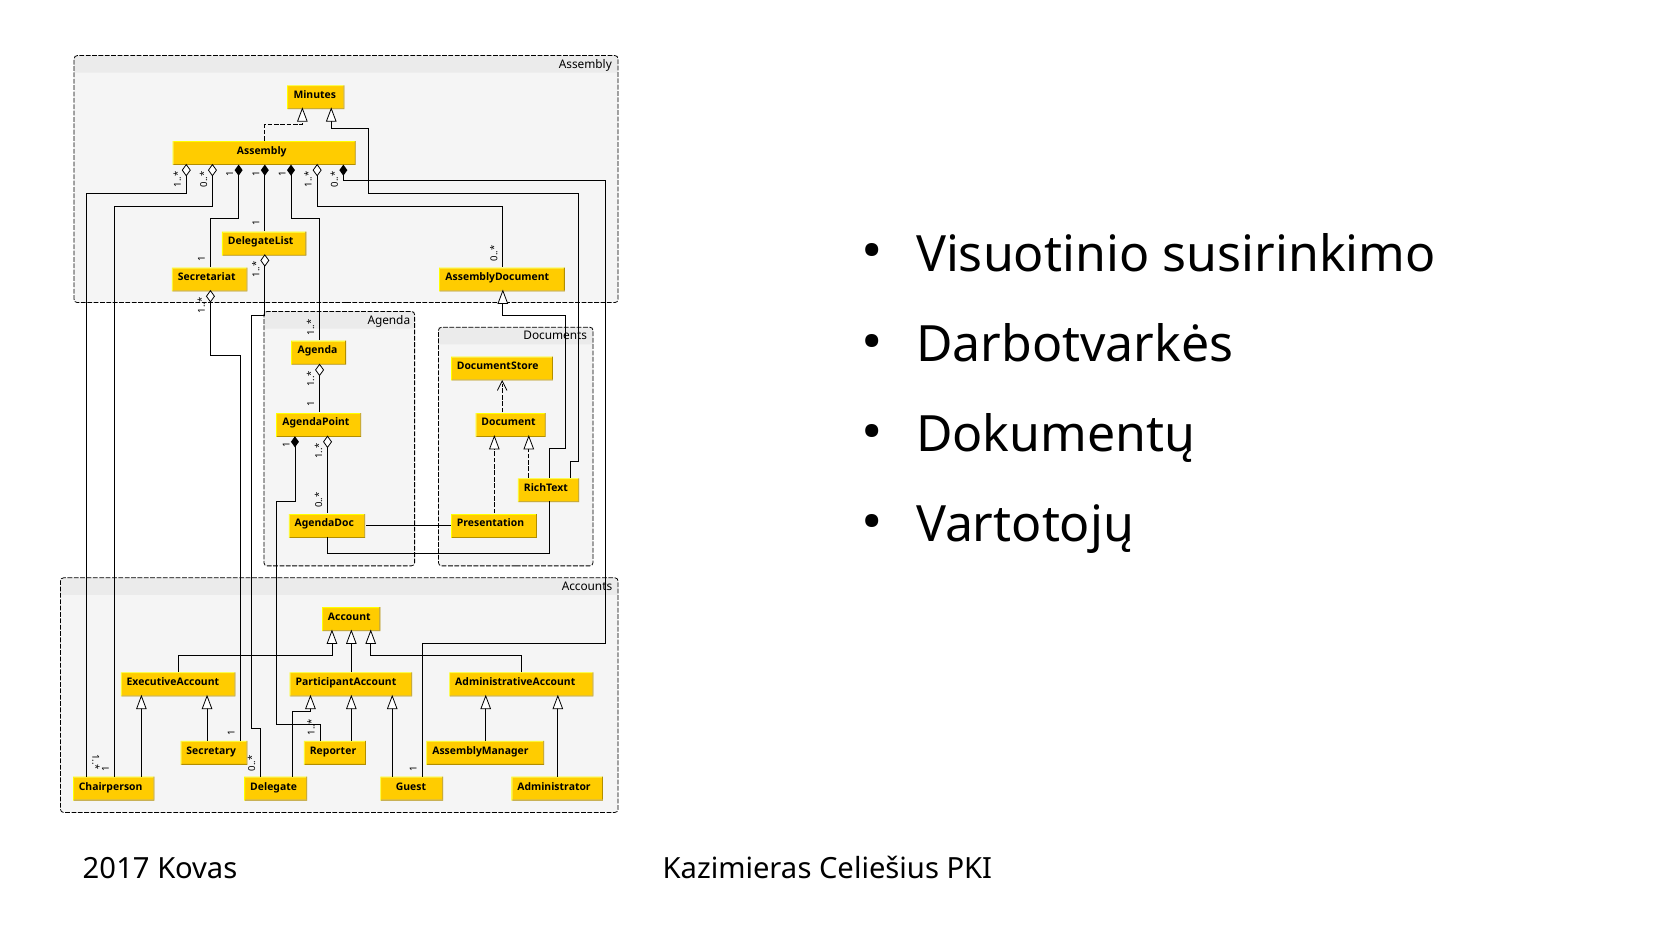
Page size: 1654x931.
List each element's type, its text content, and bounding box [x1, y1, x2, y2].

picture [48, 43, 631, 825]
list Visuotinio susirinkimo Darbotvarkės Dokumentų Vartotojų [845, 217, 1572, 757]
